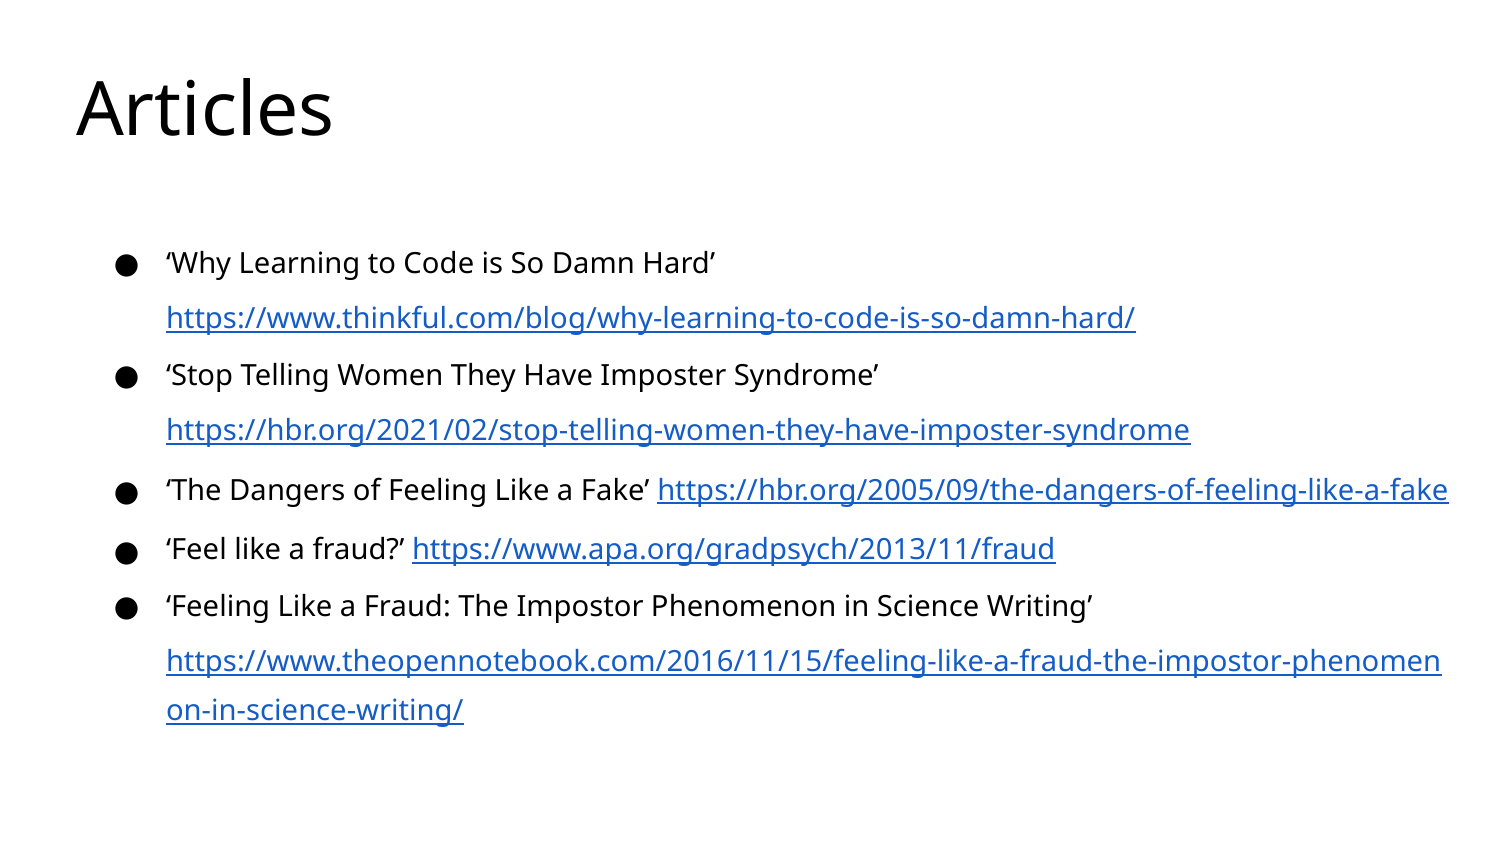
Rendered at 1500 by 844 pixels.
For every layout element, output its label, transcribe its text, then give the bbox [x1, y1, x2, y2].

text_box ‘Why Learning to Code is So Damn Hard’ https://www.thinkful.com/blog/why-learning-to-code-is-so-damn-hard/ ‘Stop Telling Women They Have Imposter Syndrome’ https://hbr.org/2021/02/stop-telling-women-they-have-imposter-syndrome ‘The Dangers of Feeling Like a Fake’ https://hbr.org/2005/09/the-dangers-of-feeling-like-a-fake ‘Feel like a fraud?’ https://www.apa.org/gradpsych/2013/11/fraud ‘Feeling Like a Fraud: The Impostor Phenomenon in Science Writing’ https://www.theopennotebook.com/2016/11/15/feeling-like-a-fraud-the-impostor-phenomenon-in-science-writing/ [76, 207, 1474, 754]
title Articles [76, 60, 1474, 155]
